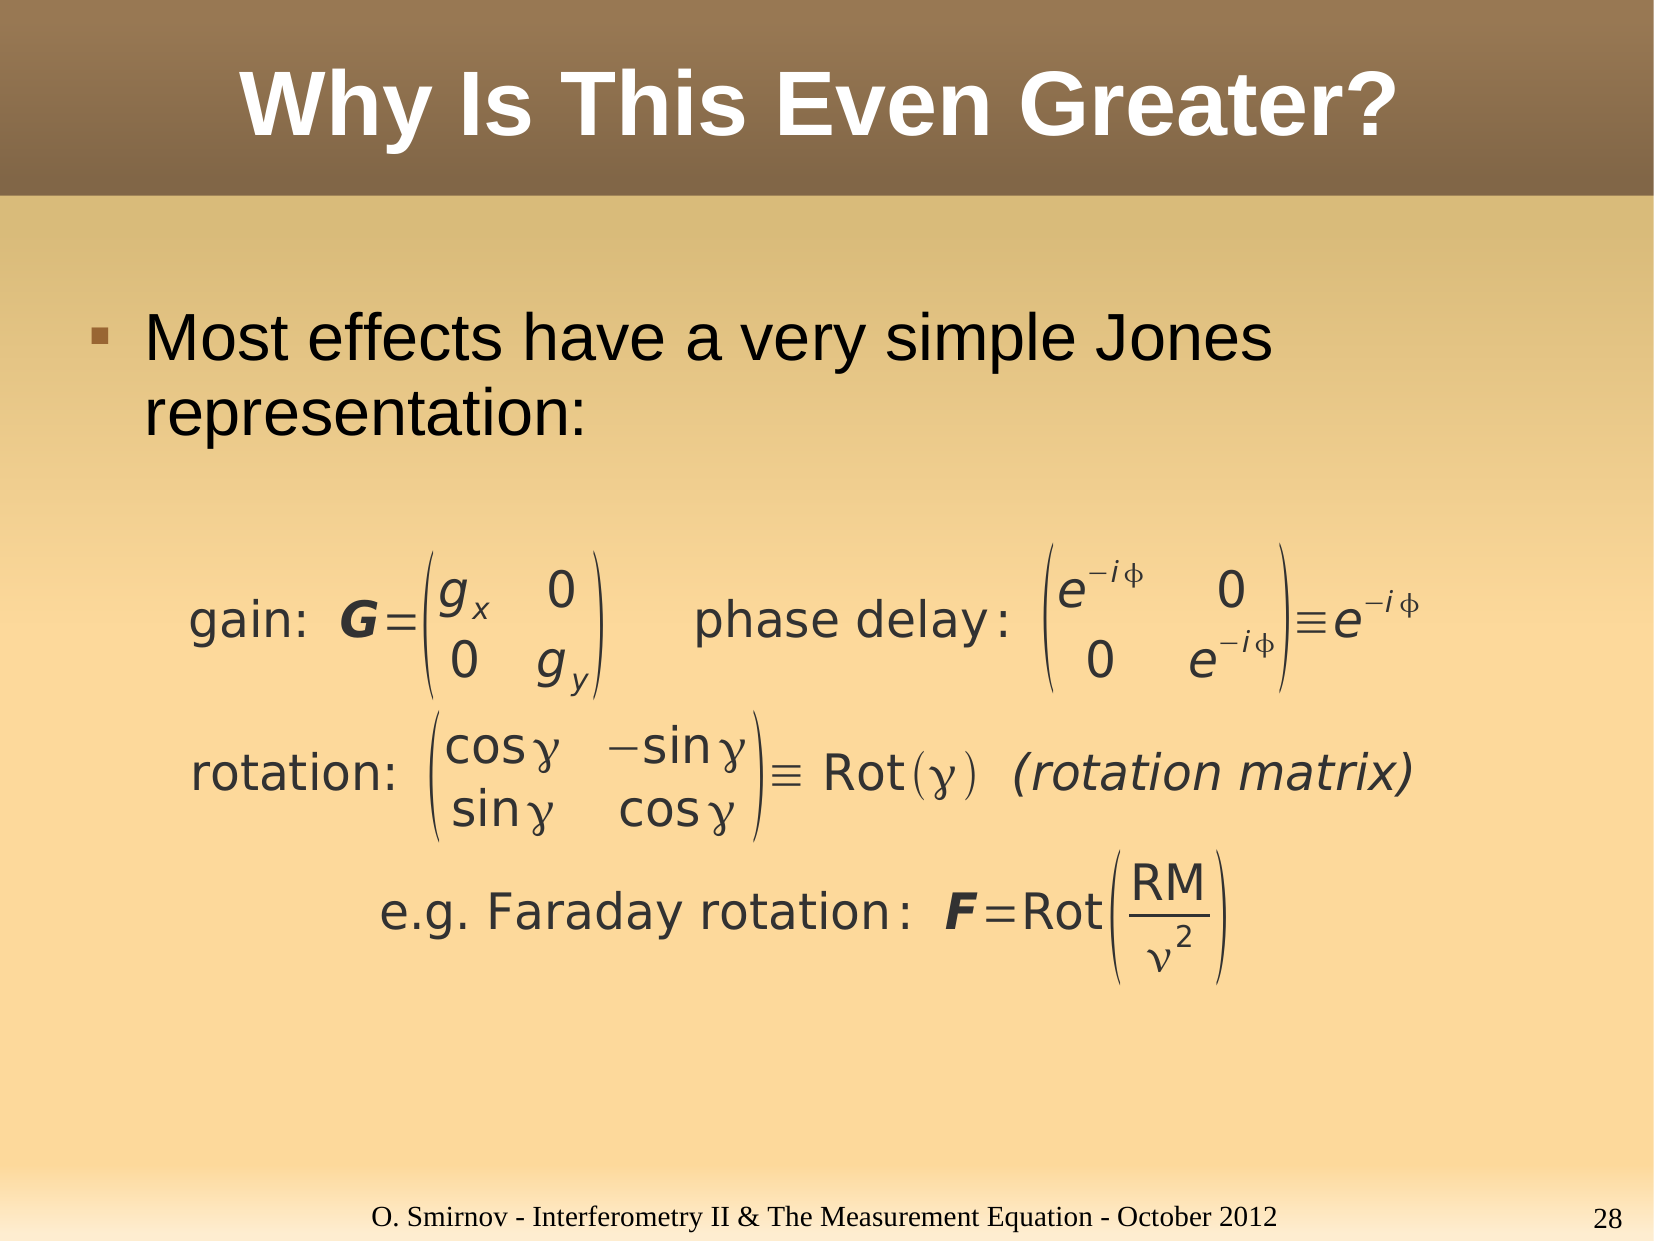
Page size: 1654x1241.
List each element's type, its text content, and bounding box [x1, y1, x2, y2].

list Most effects have a very simple Jones representation: [73, 300, 1563, 1241]
picture [0, 0, 1654, 1241]
title Why Is This Even Greater? [76, 0, 1565, 208]
